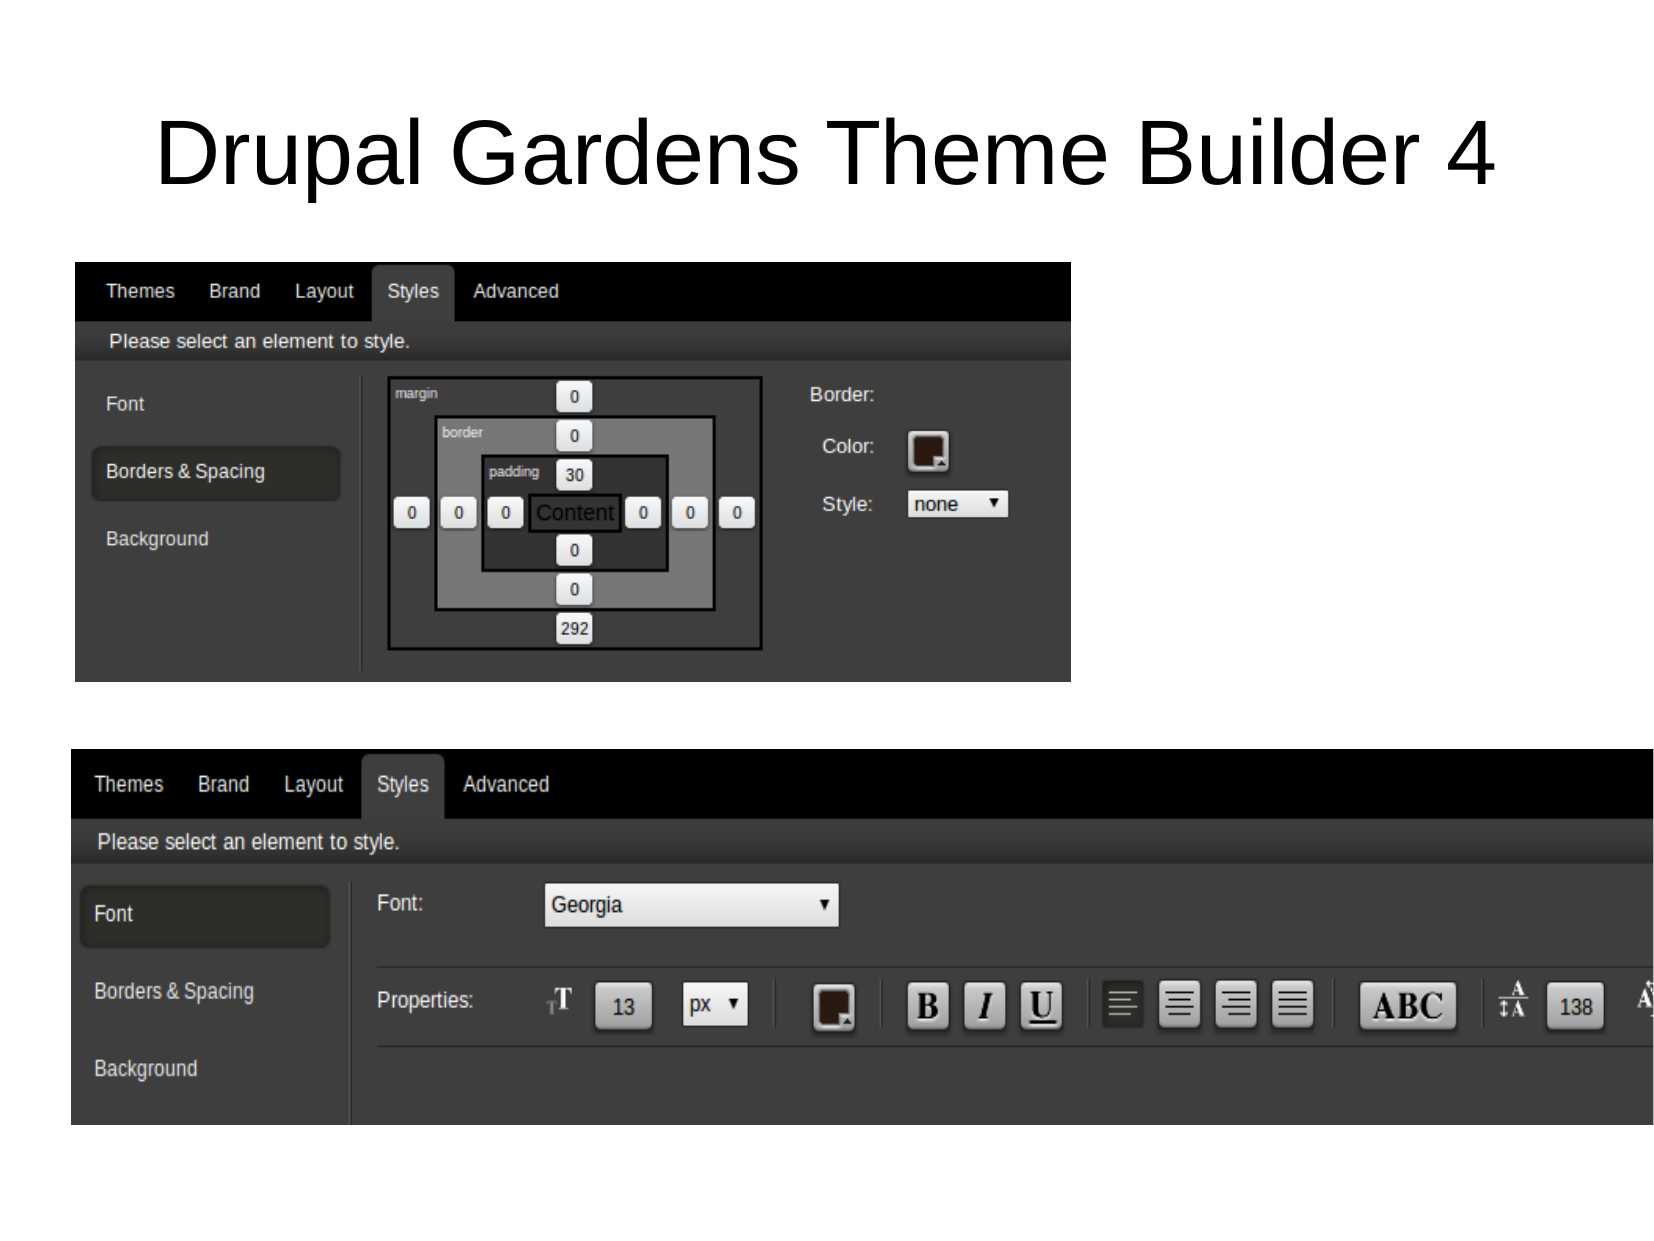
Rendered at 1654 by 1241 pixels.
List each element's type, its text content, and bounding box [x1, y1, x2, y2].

title Drupal Gardens Theme Builder 4 [82, 56, 1571, 250]
picture [71, 749, 1654, 1126]
picture [75, 262, 1071, 682]
